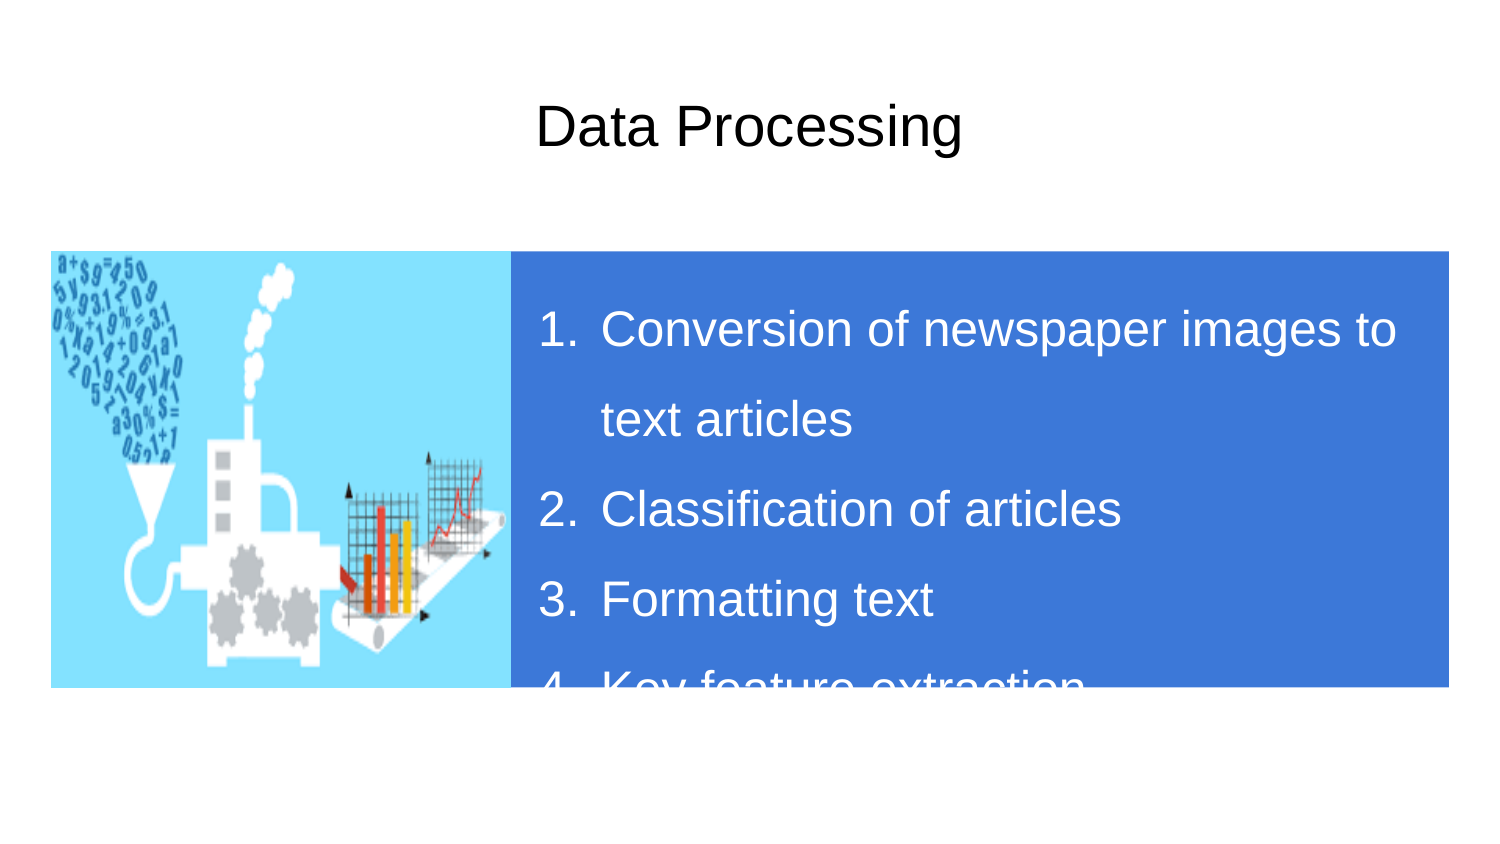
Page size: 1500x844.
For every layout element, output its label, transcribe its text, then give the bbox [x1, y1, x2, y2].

list Conversion of newspaper images to text articles Classification of articles Formatting text Key feature extraction [511, 251, 1449, 688]
picture [51, 251, 511, 688]
title Data Processing [51, 72, 1449, 167]
